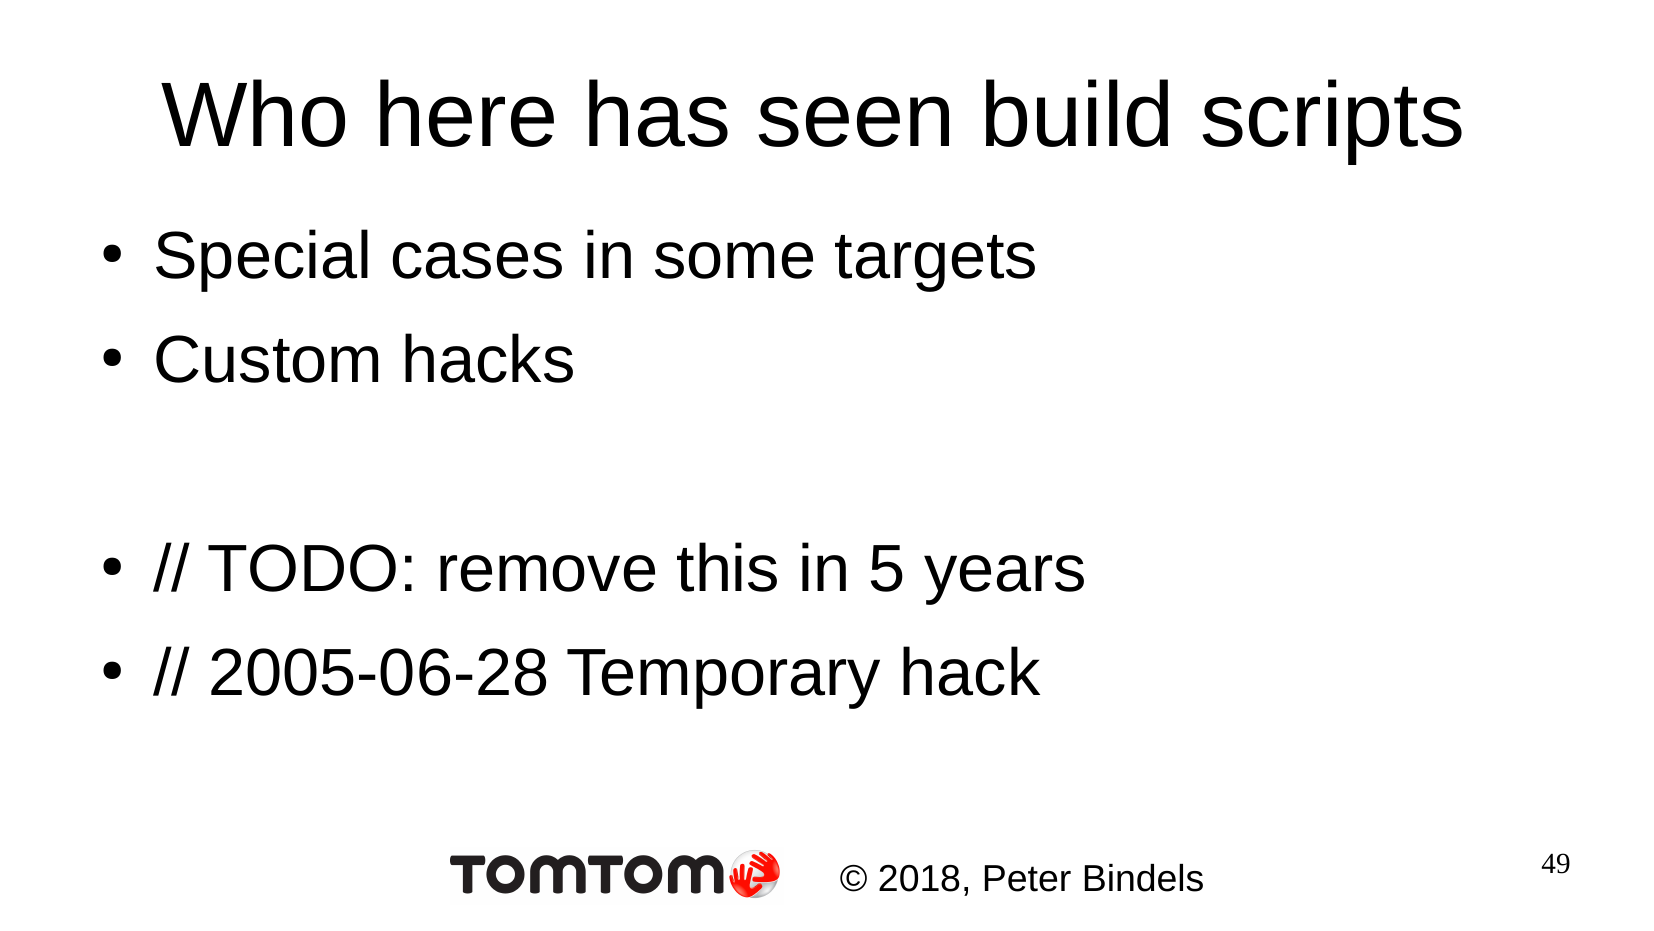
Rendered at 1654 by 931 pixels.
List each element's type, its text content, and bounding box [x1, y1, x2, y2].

title Who here has seen build scripts [82, 37, 1571, 193]
list Special cases in some targets Custom hacks // TODO: remove this in 5 years // 2005-06-28 Temporary hack [82, 217, 1571, 758]
picture [450, 847, 784, 905]
